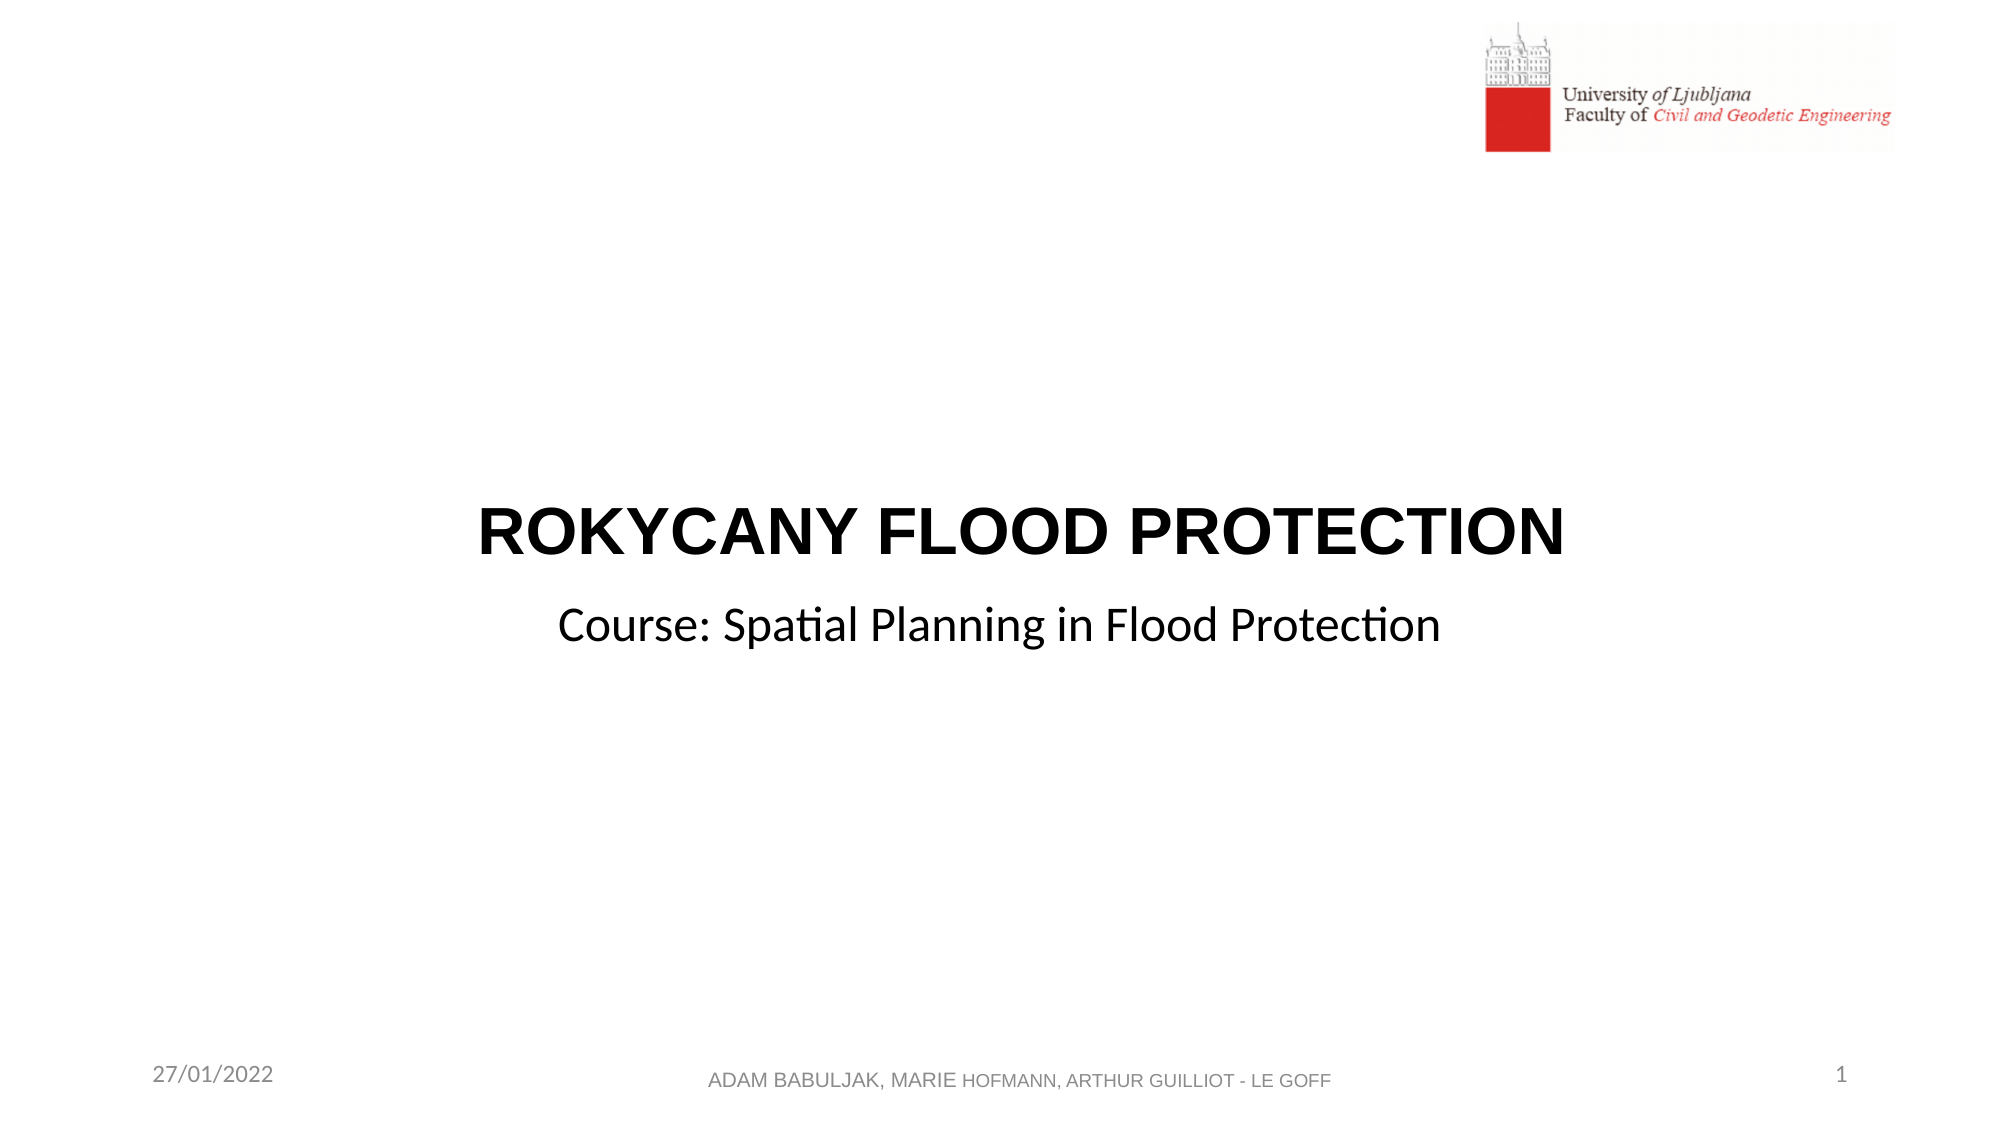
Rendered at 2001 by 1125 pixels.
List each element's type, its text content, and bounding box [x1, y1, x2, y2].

slide_number 27/01/2022 [137, 1042, 588, 1103]
picture [1475, 22, 1895, 153]
slide_number 2 [1412, 1042, 1863, 1103]
title ROKYCANY FLOOD PROTECTION [249, 184, 1750, 576]
footer ADAM BABULJAK, MARIE HOFMANN, ARTHUR GUILLIOT - LE GOFF [627, 1042, 1367, 1103]
subtitle Course: Spatial Planning in Flood Protection [249, 590, 1750, 863]
